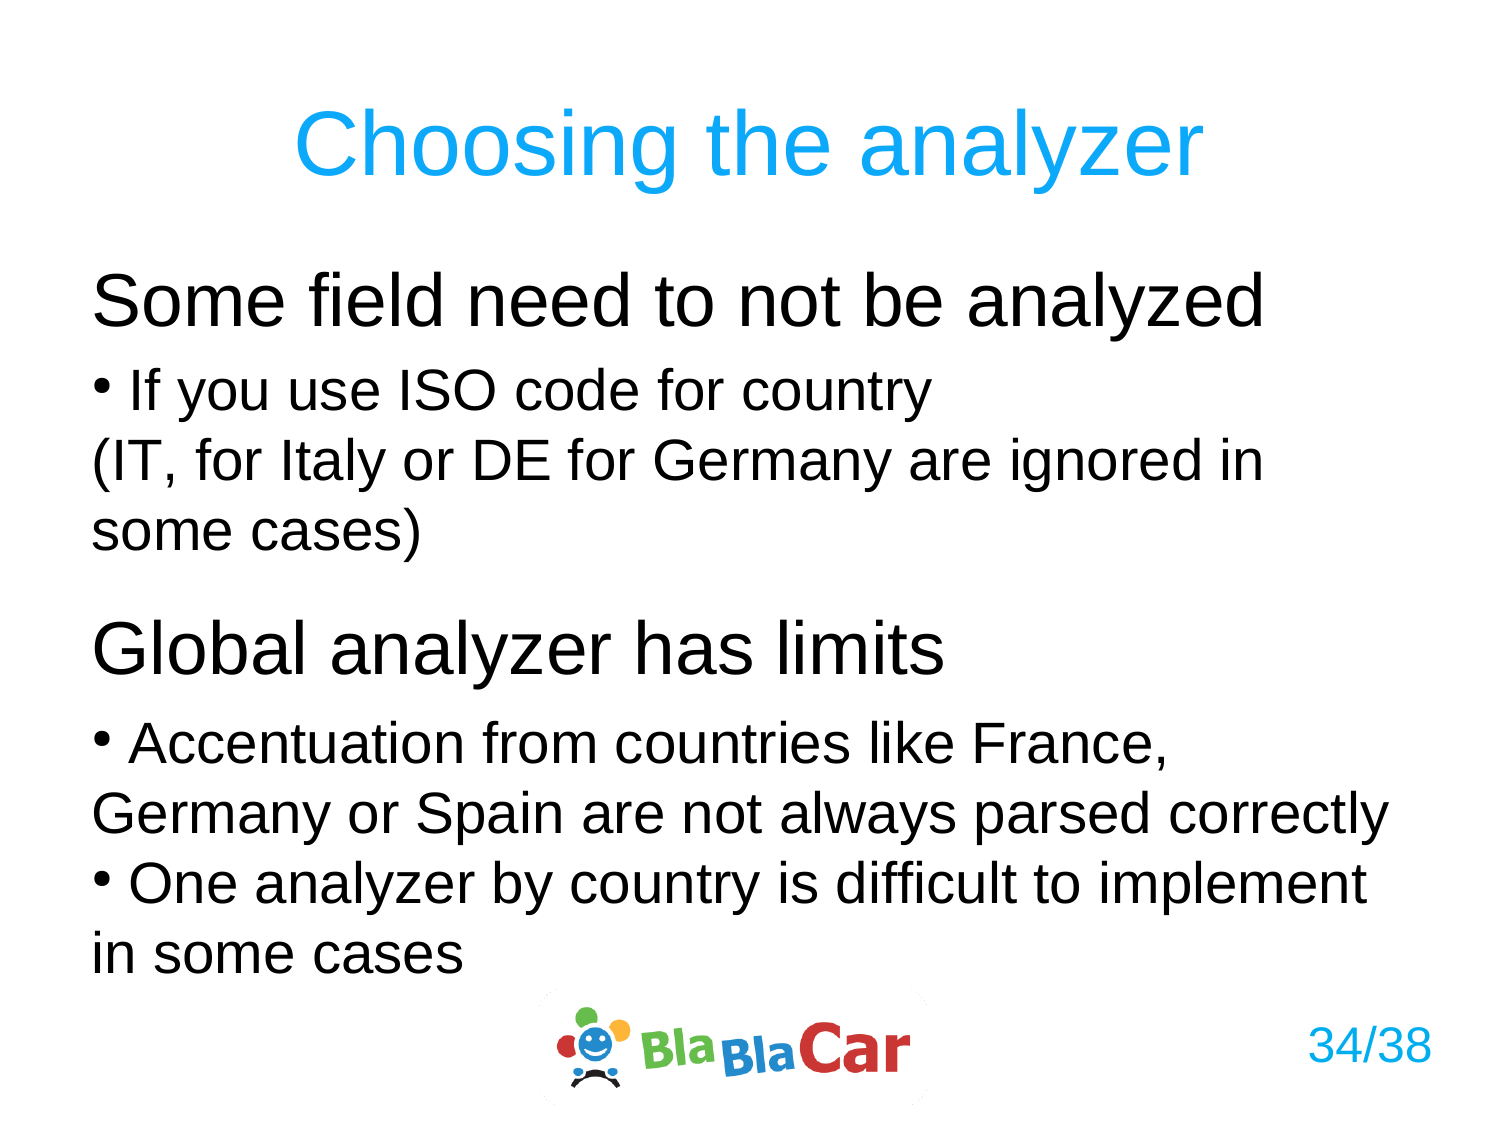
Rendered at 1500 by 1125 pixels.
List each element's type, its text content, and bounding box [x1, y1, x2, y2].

text_box Global analyzer has limits [76, 592, 1424, 697]
text_box Some field need to not be analyzed [76, 243, 1424, 344]
text_box If you use ISO code for country (IT, for Italy or DE for Germany are ignored in some cases) [76, 344, 1424, 571]
text_box Accentuation from countries like France, Germany or Spain are not always parsed correctly One analyzer by country is difficult to implement in some cases [76, 697, 1424, 993]
title Choosing the analyzer [75, 45, 1426, 233]
